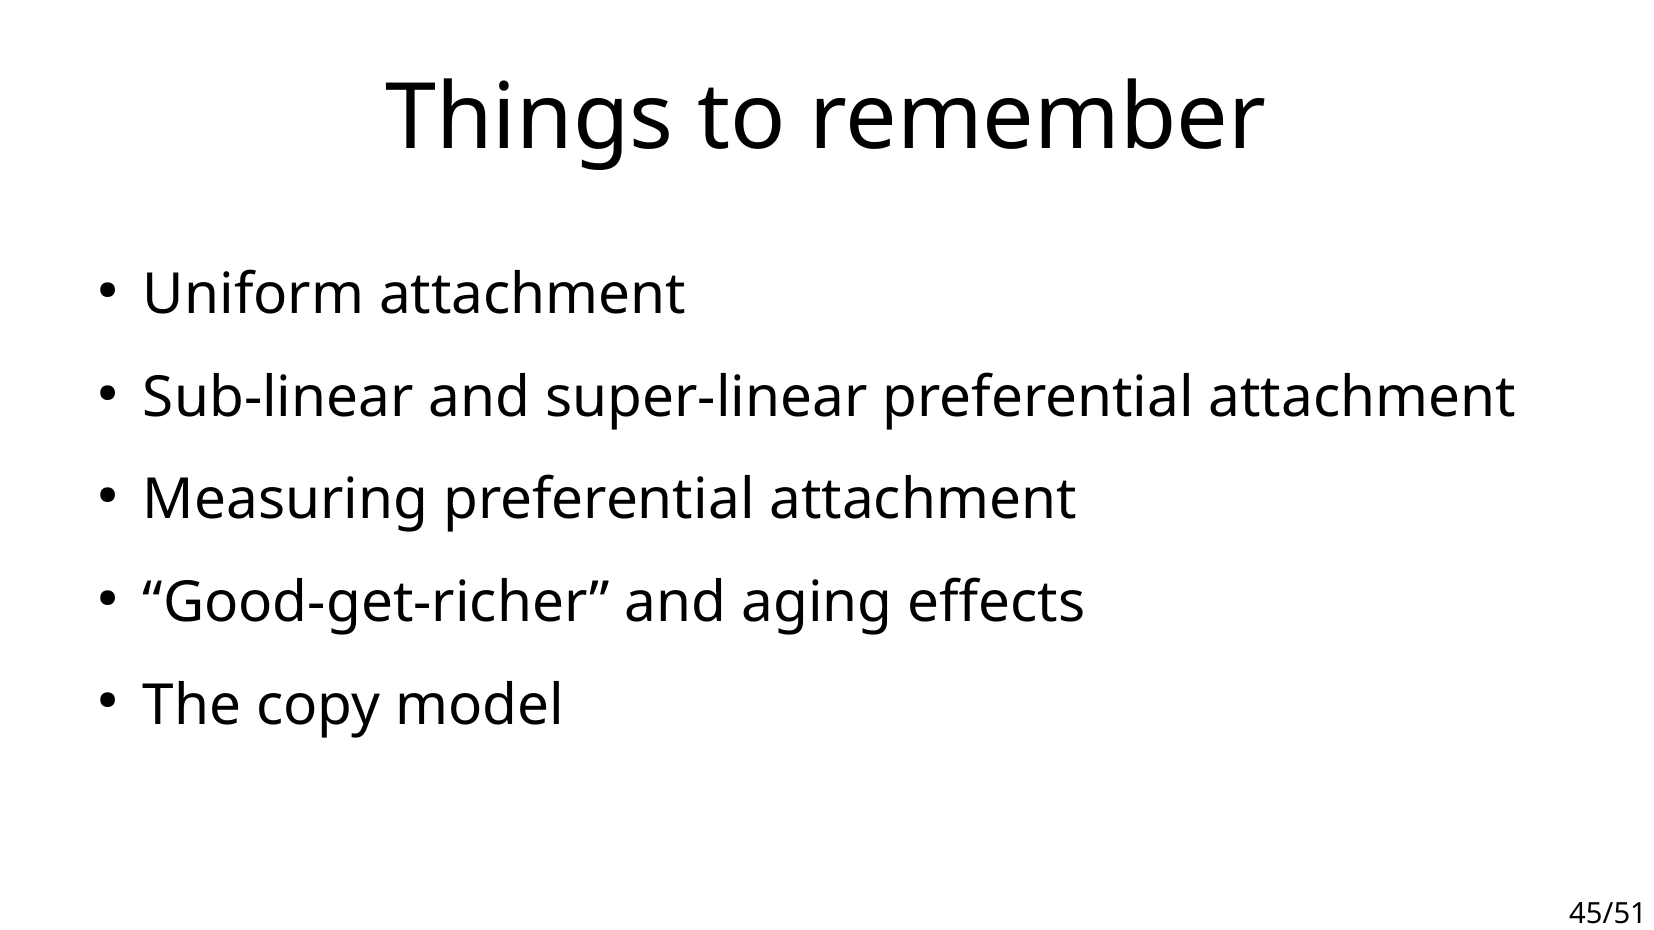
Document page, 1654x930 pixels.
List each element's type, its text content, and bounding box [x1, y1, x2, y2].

list Uniform attachment Sub-linear and super-linear preferential attachment Measuring preferential attachment “Good-get-richer” and aging effects The copy model [82, 252, 1571, 793]
title Things to remember [82, 1, 1571, 225]
